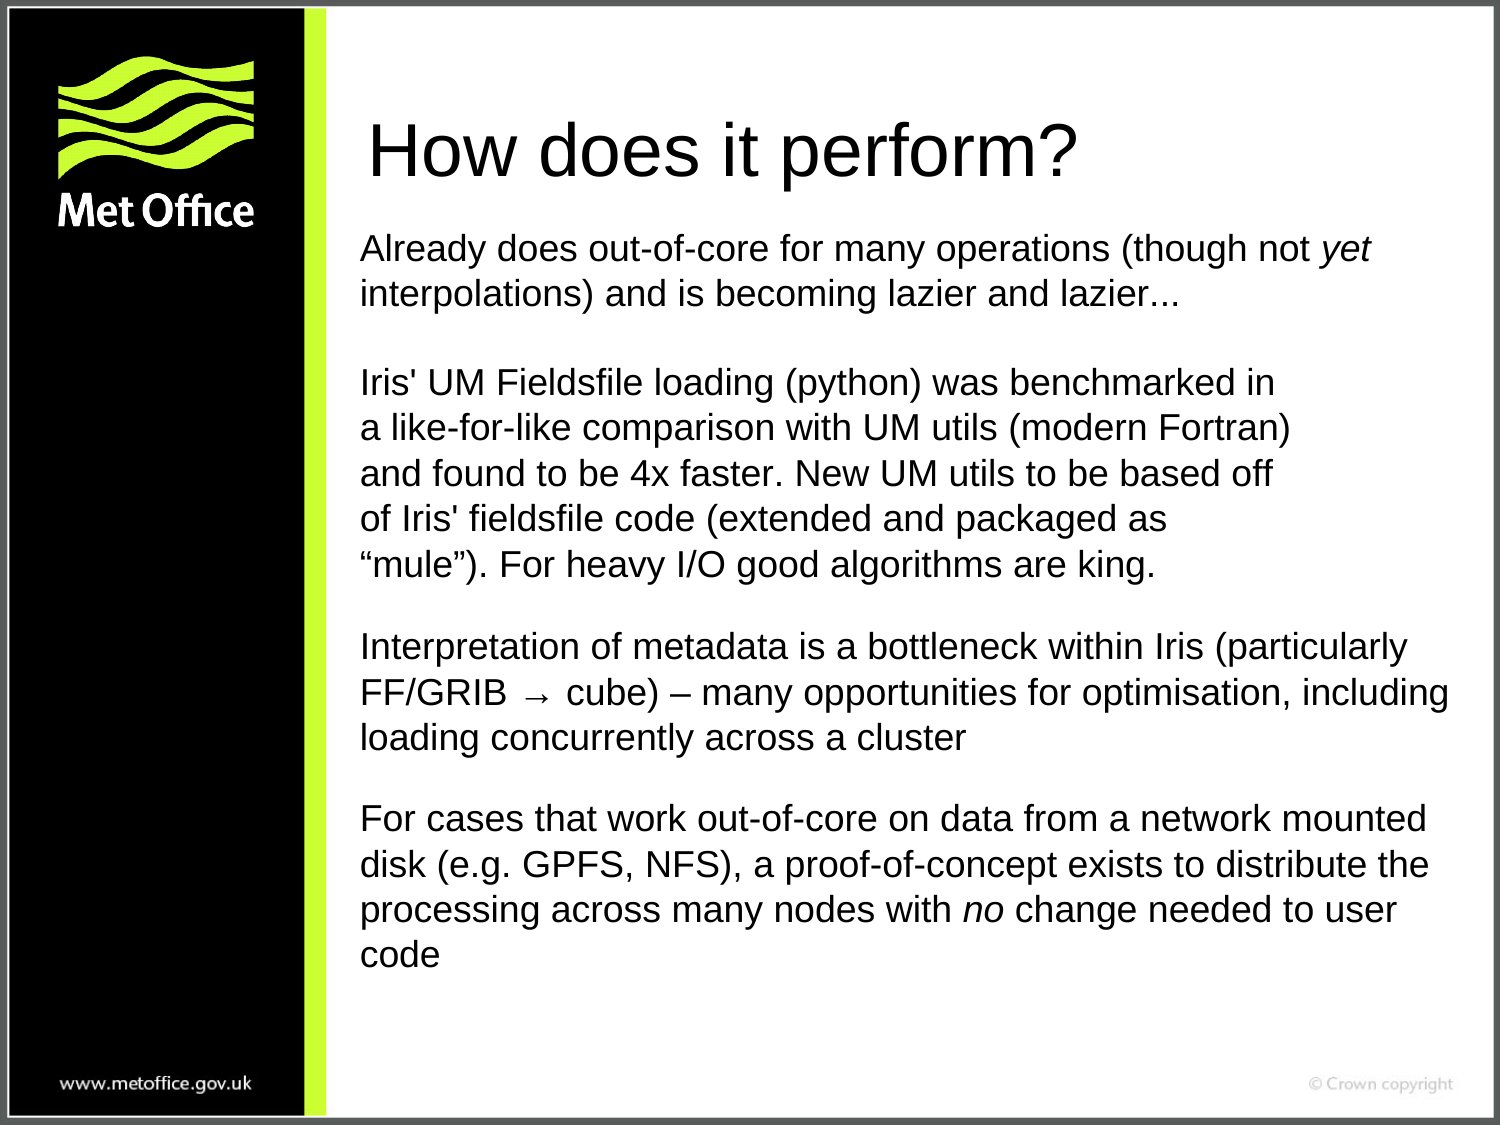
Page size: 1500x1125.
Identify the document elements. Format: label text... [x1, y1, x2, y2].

title How does it perform? [352, 89, 1111, 200]
picture [2, 2, 1498, 1123]
text_box Already does out-of-core for many operations (though not yet interpolations) and is becoming lazier and lazier... [345, 215, 1471, 332]
text_box Iris' UM Fieldsfile loading (python) was benchmarked in a like-for-like comparison with UM utils (modern Fortran) and found to be 4x faster. New UM utils to be based off of Iris' fieldsfile code (extended and packaged as “mule”). For heavy I/O good algorithms are king. [345, 350, 1321, 592]
text_box For cases that work out-of-core on data from a network mounted disk (e.g. GPFS, NFS), a proof-of-concept exists to distribute the processing across many nodes with no change needed to user code [345, 827, 1471, 999]
text_box Interpretation of metadata is a bottleneck within Iris (particularly FF/GRIB → cube) – many opportunities for optimisation, including loading concurrently across a cluster [345, 614, 1471, 827]
